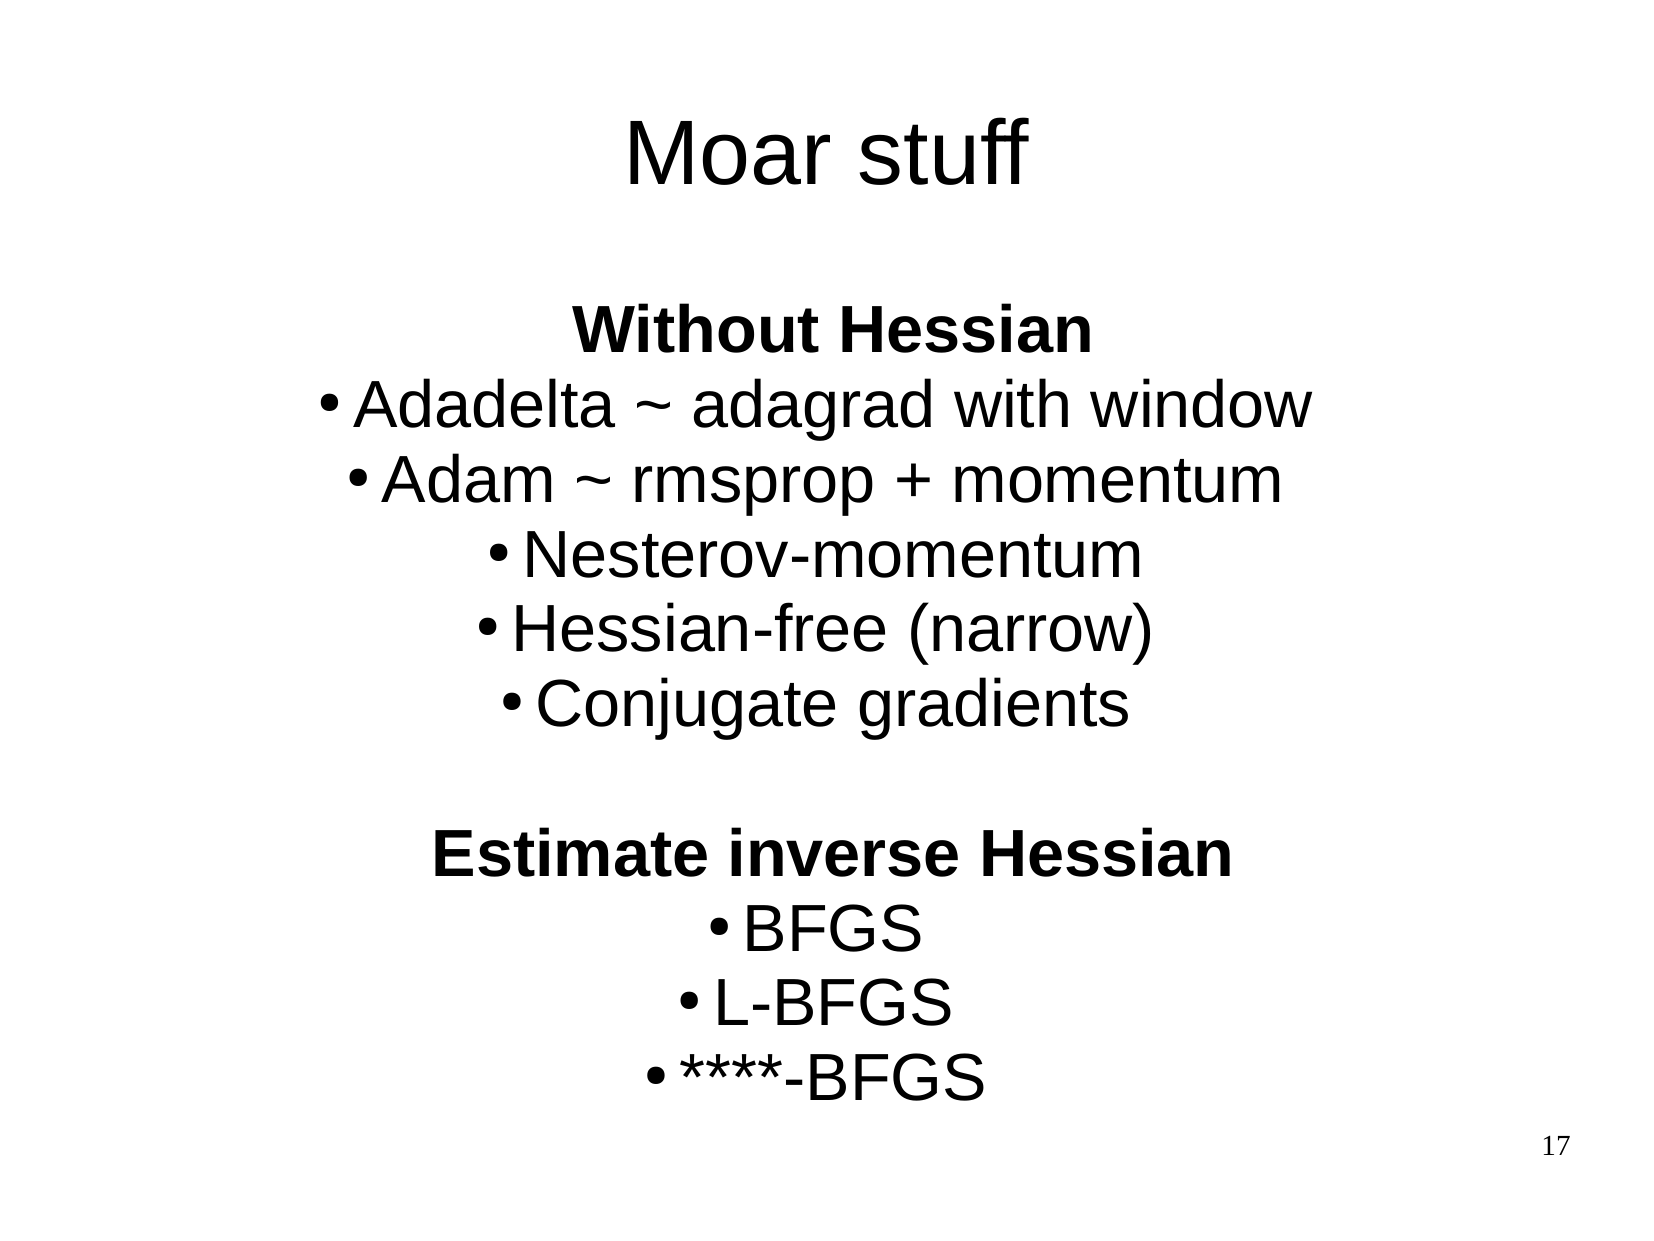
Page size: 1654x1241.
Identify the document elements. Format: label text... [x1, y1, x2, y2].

text_box Without Hessian Adadelta ~ adagrad with window Adam ~ rmsprop + momentum Nesterov-momentum Hessian-free (narrow) Conjugate gradients Estimate inverse Hessian BFGS L-BFGS ****-BFGS [0, 285, 1632, 1123]
title Moar stuff [82, 49, 1571, 257]
